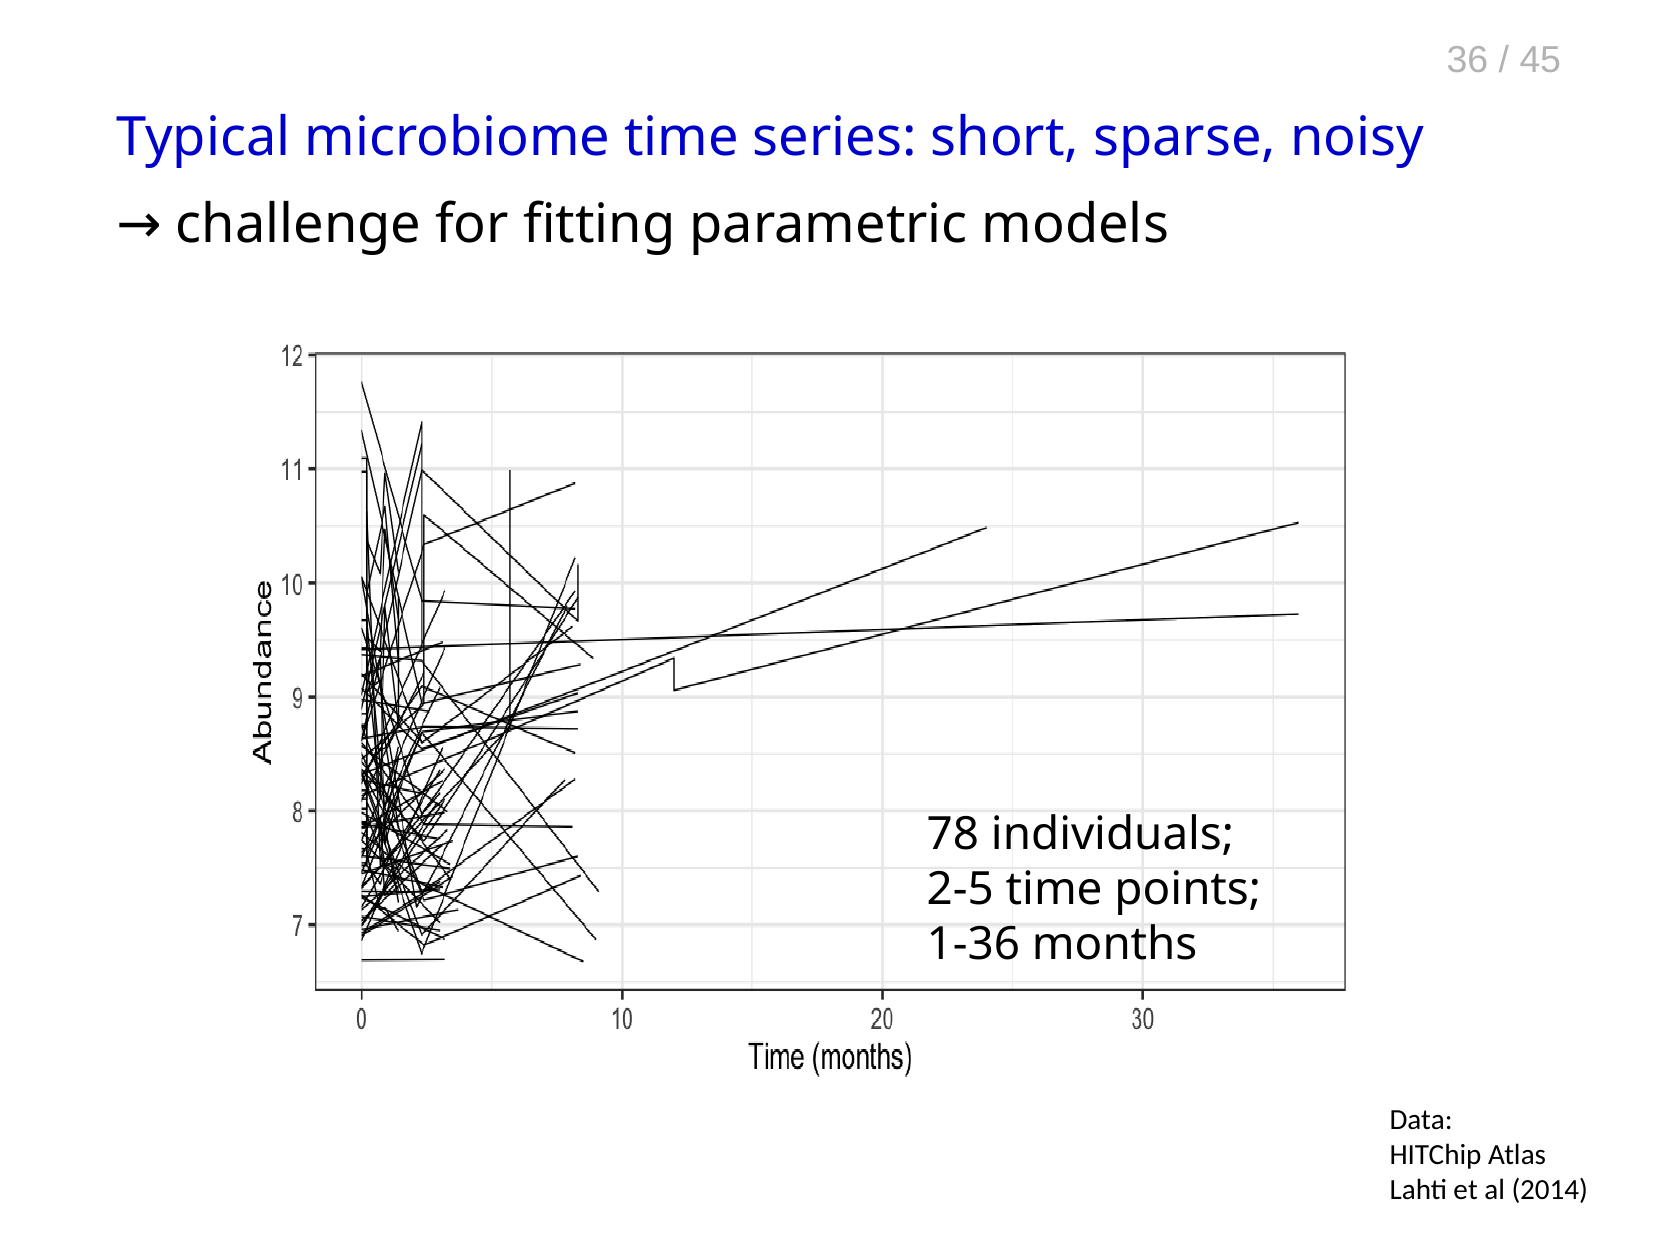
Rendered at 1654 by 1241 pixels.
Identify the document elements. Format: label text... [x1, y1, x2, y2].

text_box <number> / 45 [1431, 31, 1654, 94]
text_box 78 individuals; 2-5 time points; 1-36 months [913, 796, 1327, 976]
text_box Typical microbiome time series: short, sparse, noisy → challenge for fitting parametric models [101, 94, 1555, 357]
text_box Data: HITChip Atlas Lahti et al (2014) [1374, 1092, 1630, 1148]
picture [240, 357, 1358, 1091]
